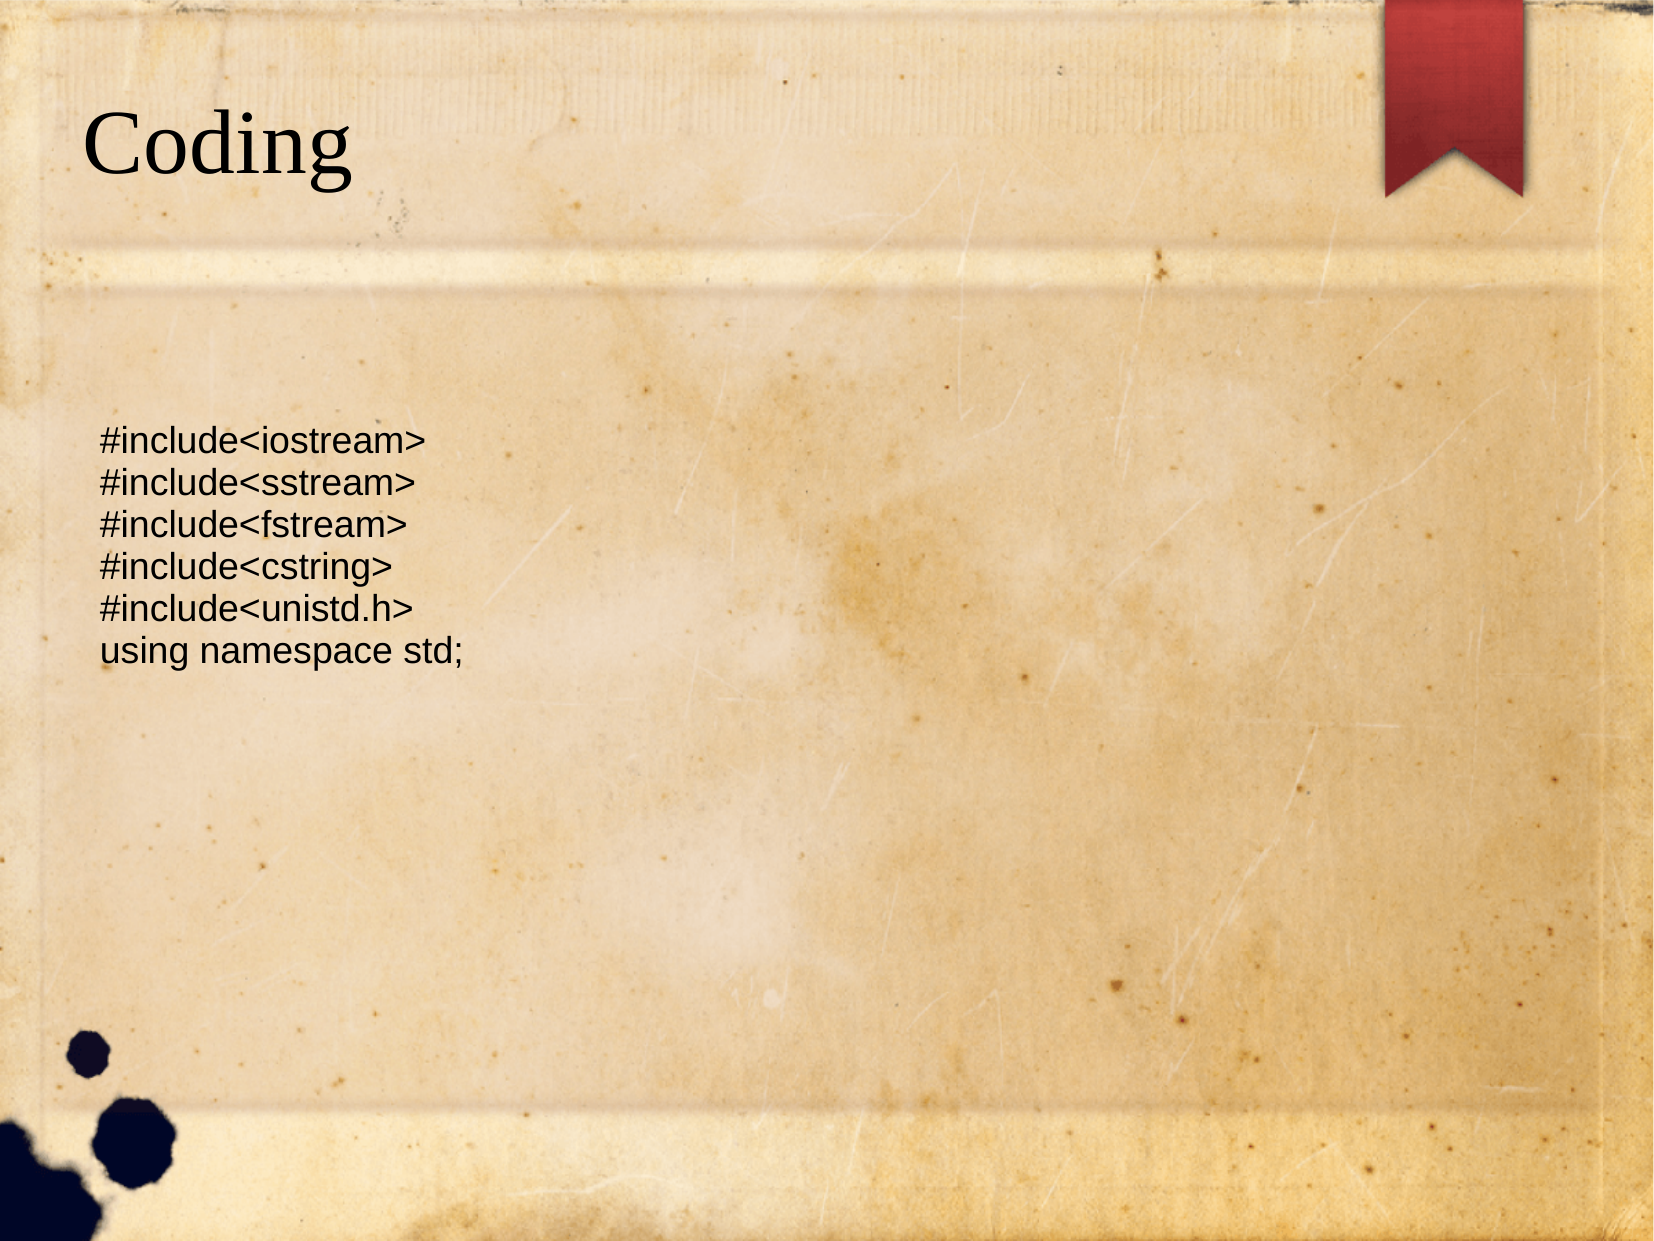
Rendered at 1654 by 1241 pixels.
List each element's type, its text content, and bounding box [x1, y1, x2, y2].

text_box #include<iostream> #include<sstream> #include<fstream> #include<cstring> #include<unistd.h> using namespace std; [85, 412, 1640, 932]
picture [0, 0, 1654, 1241]
title Coding [82, 49, 1347, 237]
